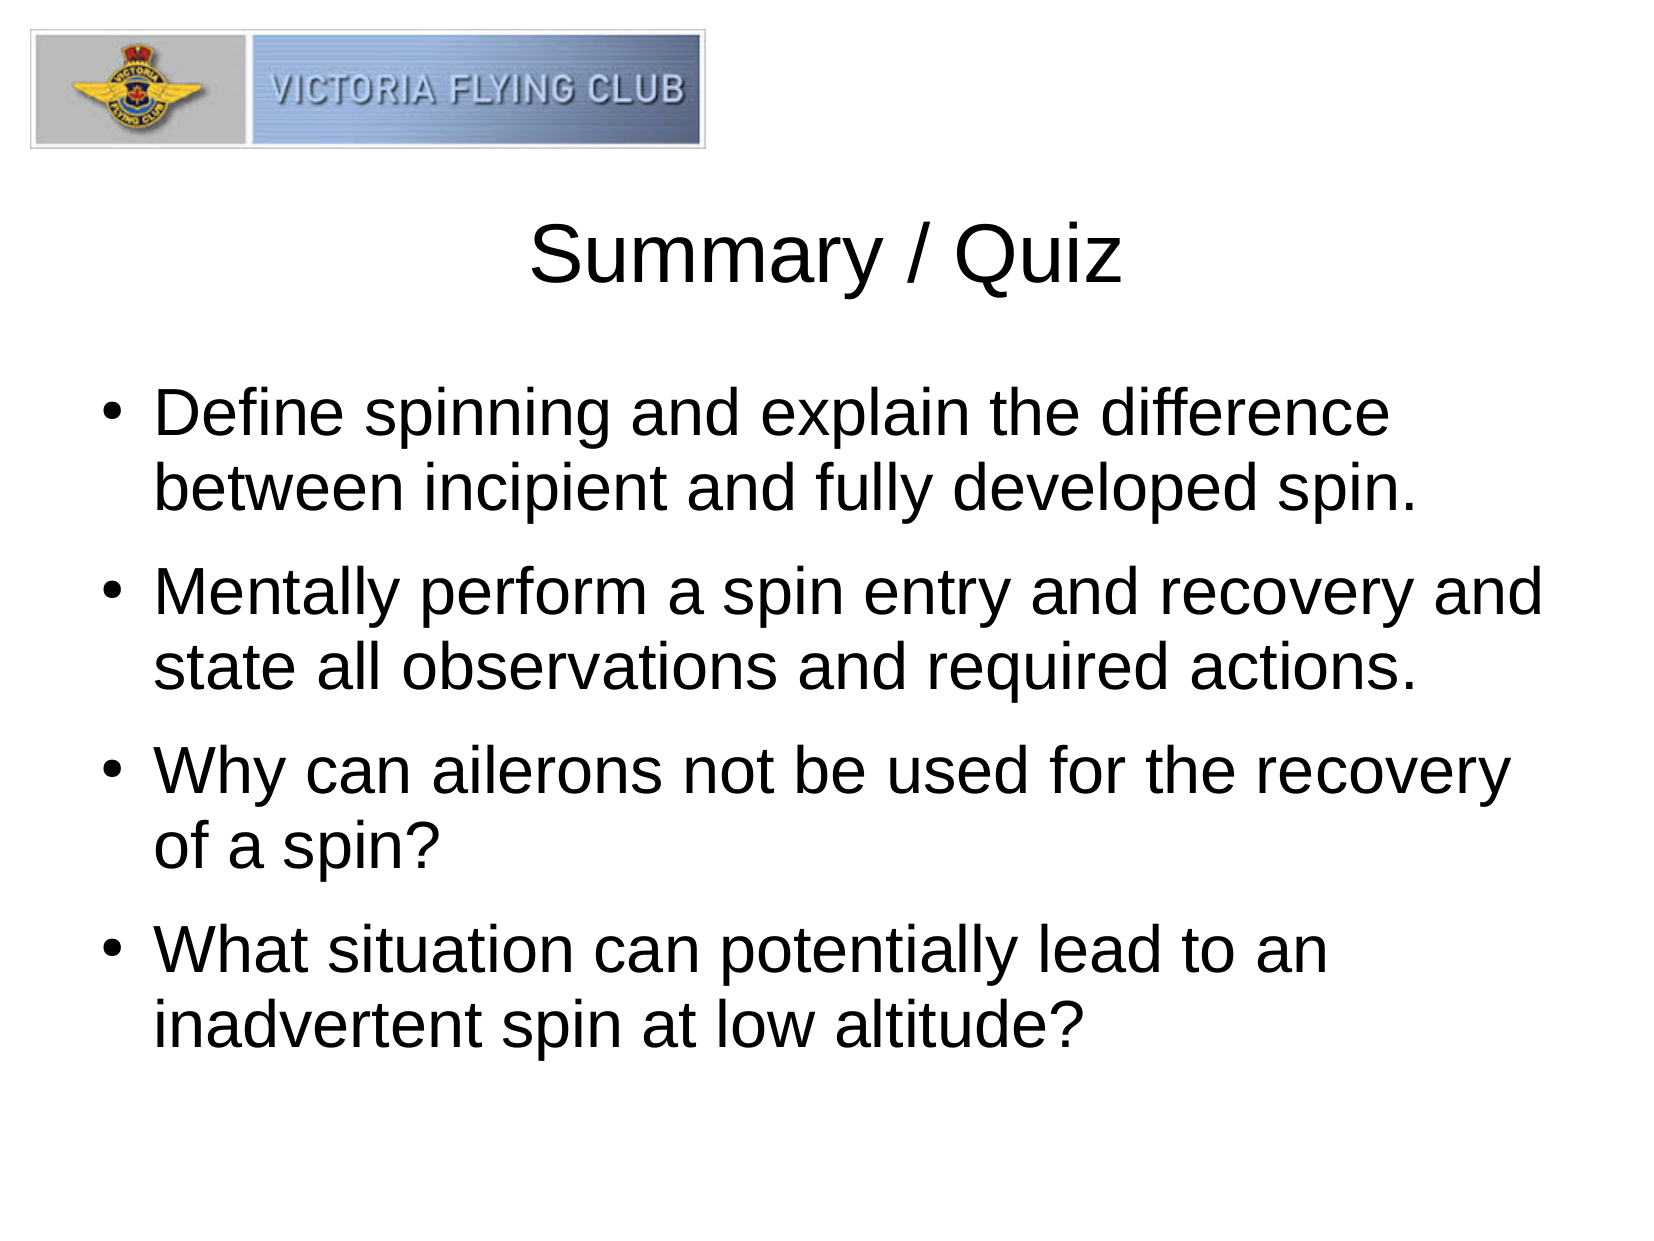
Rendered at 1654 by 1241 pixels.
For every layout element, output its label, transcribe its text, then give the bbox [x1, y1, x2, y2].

list Define spinning and explain the difference between incipient and fully developed spin. Mentally perform a spin entry and recovery and state all observations and required actions. Why can ailerons not be used for the recovery of a spin? What situation can potentially lead to an inadvertent spin at low altitude? [82, 375, 1571, 1095]
title Summary / Quiz [82, 150, 1571, 358]
picture [30, 29, 706, 149]
